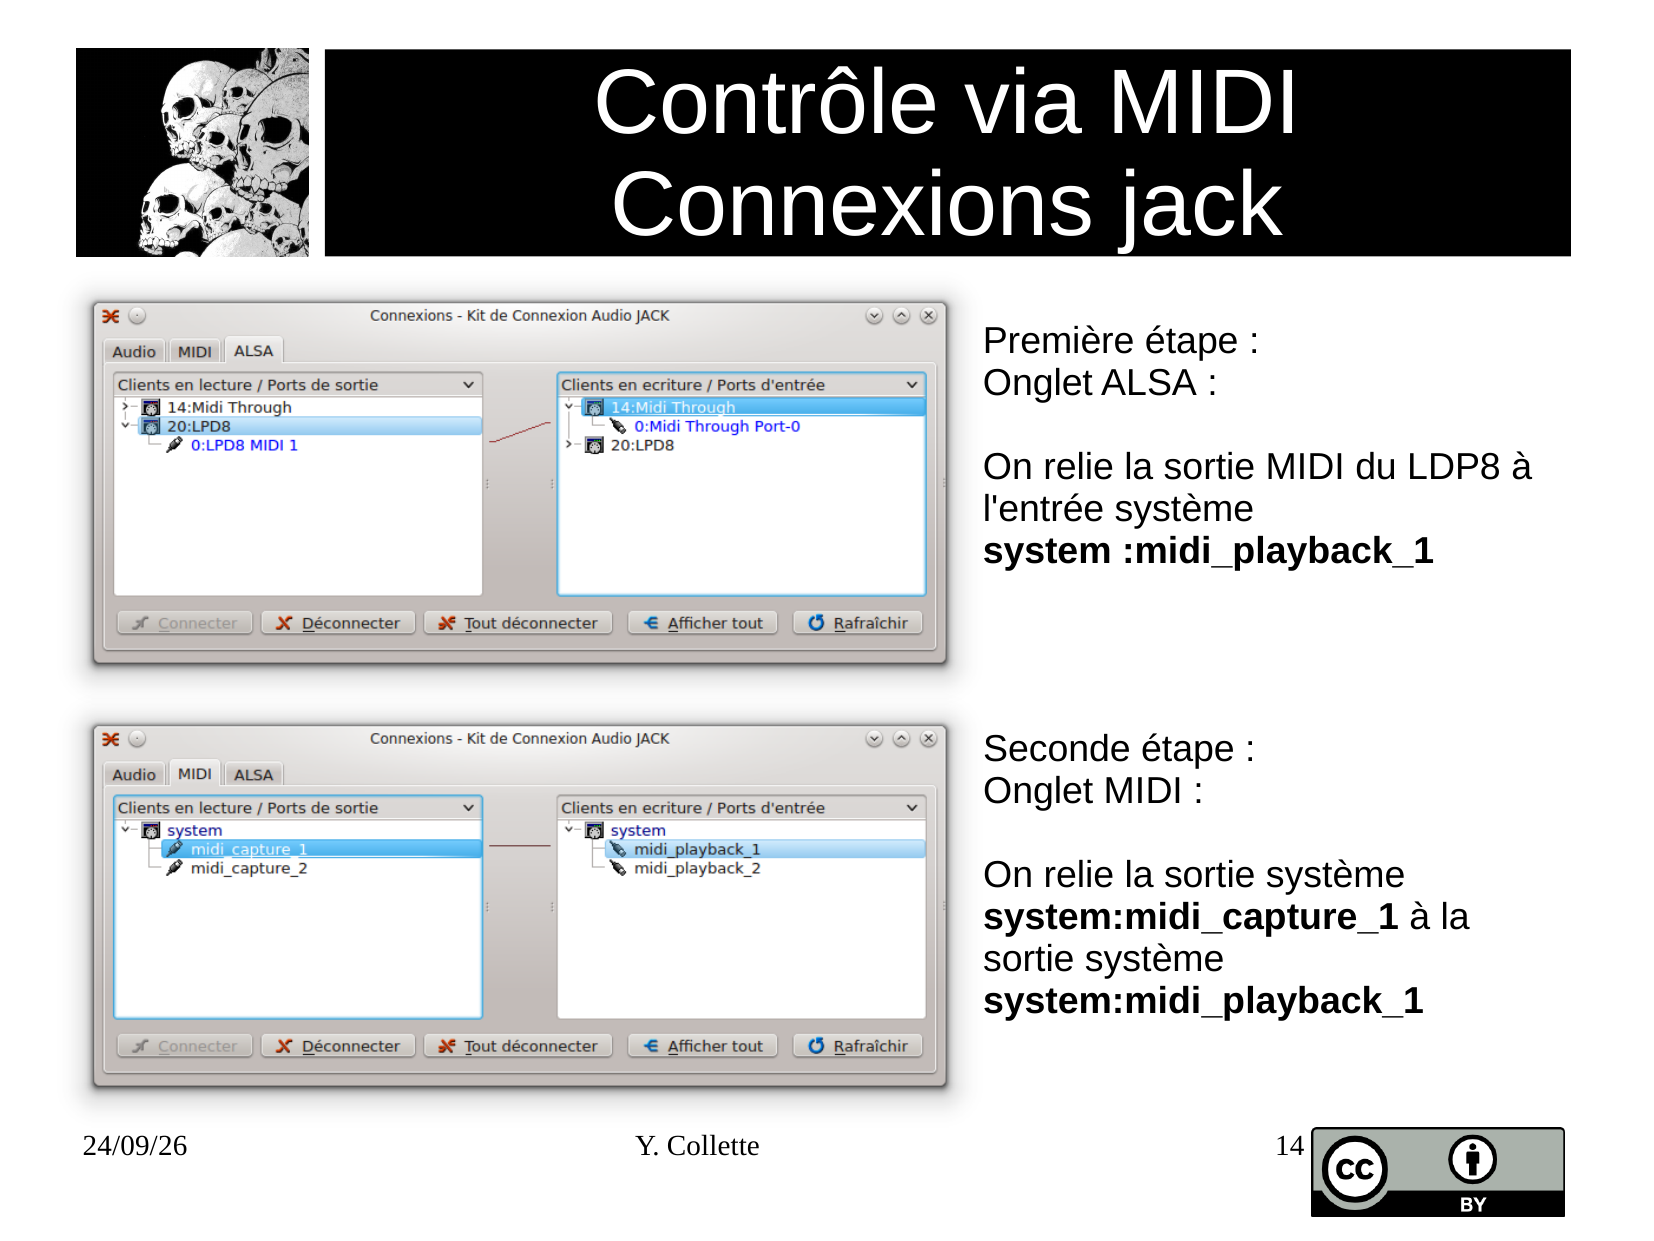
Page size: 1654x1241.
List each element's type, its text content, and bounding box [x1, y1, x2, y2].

text_box Première étape : Onglet ALSA : On relie la sortie MIDI du LDP8 à l'entrée système system :midi_playback_1 [968, 312, 1563, 580]
picture [47, 48, 993, 1133]
picture [1311, 1127, 1565, 1217]
text_box Seconde étape : Onglet MIDI : On relie la sortie système system:midi_capture_1 à la sortie système system:midi_playback_1 [968, 719, 1563, 1029]
title Contrôle via MIDI Connexions jack [324, 49, 1571, 257]
